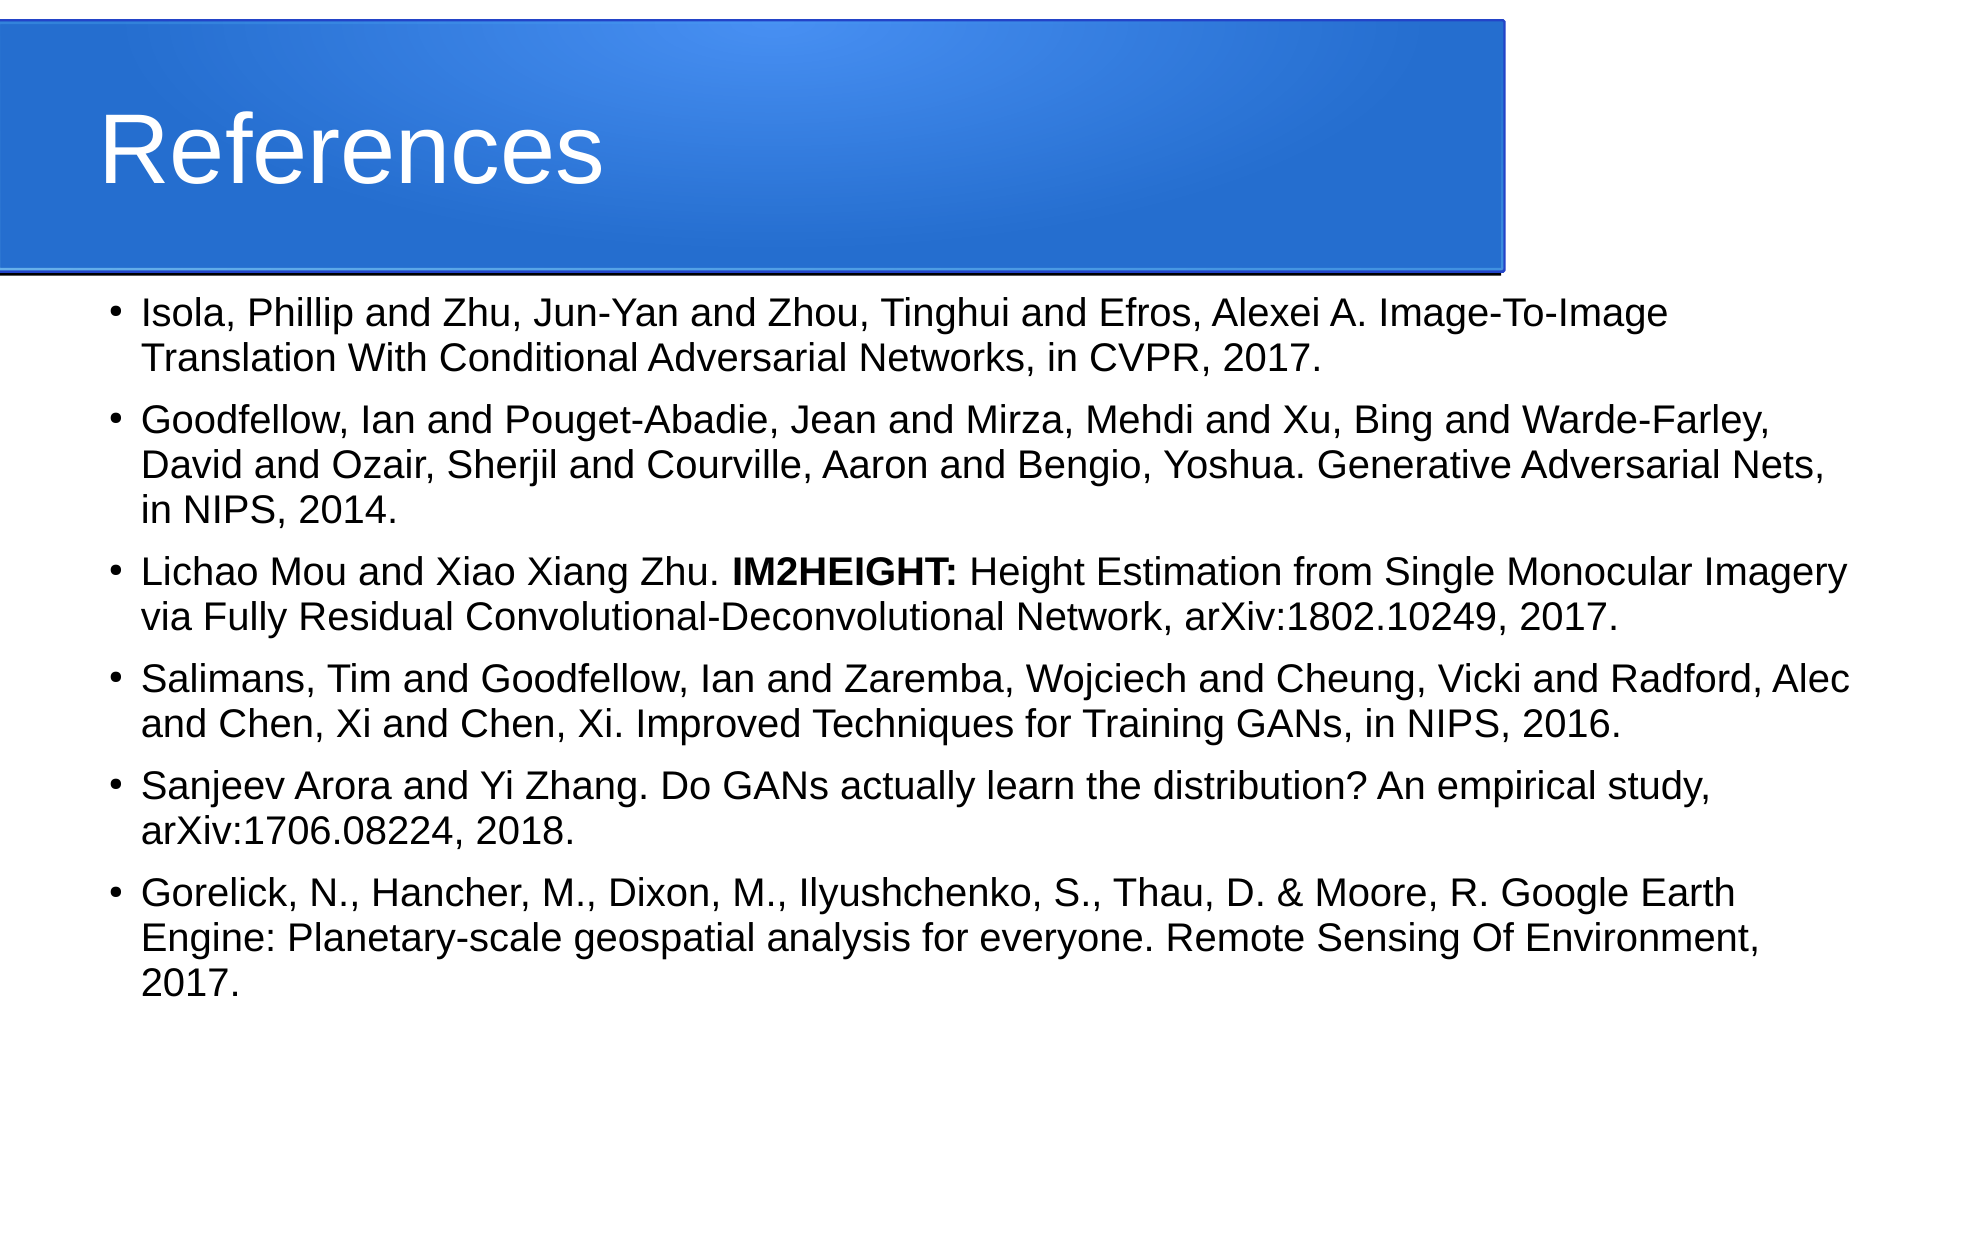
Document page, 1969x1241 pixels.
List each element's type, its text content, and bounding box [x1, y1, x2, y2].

list Isola, Phillip and Zhu, Jun-Yan and Zhou, Tinghui and Efros, Alexei A. Image-To-Image Translation With Conditional Adversarial Networks, in CVPR, 2017. Goodfellow, Ian and Pouget-Abadie, Jean and Mirza, Mehdi and Xu, Bing and Warde-Farley, David and Ozair, Sherjil and Courville, Aaron and Bengio, Yoshua. Generative Adversarial Nets, in NIPS, 2014. Lichao Mou and Xiao Xiang Zhu. IM2HEIGHT: Height Estimation from Single Monocular Imagery via Fully Residual Convolutional-Deconvolutional Network, arXiv:1802.10249, 2017. Salimans, Tim and Goodfellow, Ian and Zaremba, Wojciech and Cheung, Vicki and Radford, Alec and Chen, Xi and Chen, Xi. Improved Techniques for Training GANs, in NIPS, 2016. Sanjeev Arora and Yi Zhang. Do GANs actually learn the distribution? An empirical study, arXiv:1706.08224, 2018. Gorelick, N., Hancher, M., Dixon, M., Ilyushchenko, S., Thau, D. & Moore, R. Google Earth Engine: Planetary-scale geospatial analysis for everyone. Remote Sensing Of Environment, 2017. [98, 290, 1870, 1010]
title References [98, 47, 1470, 252]
